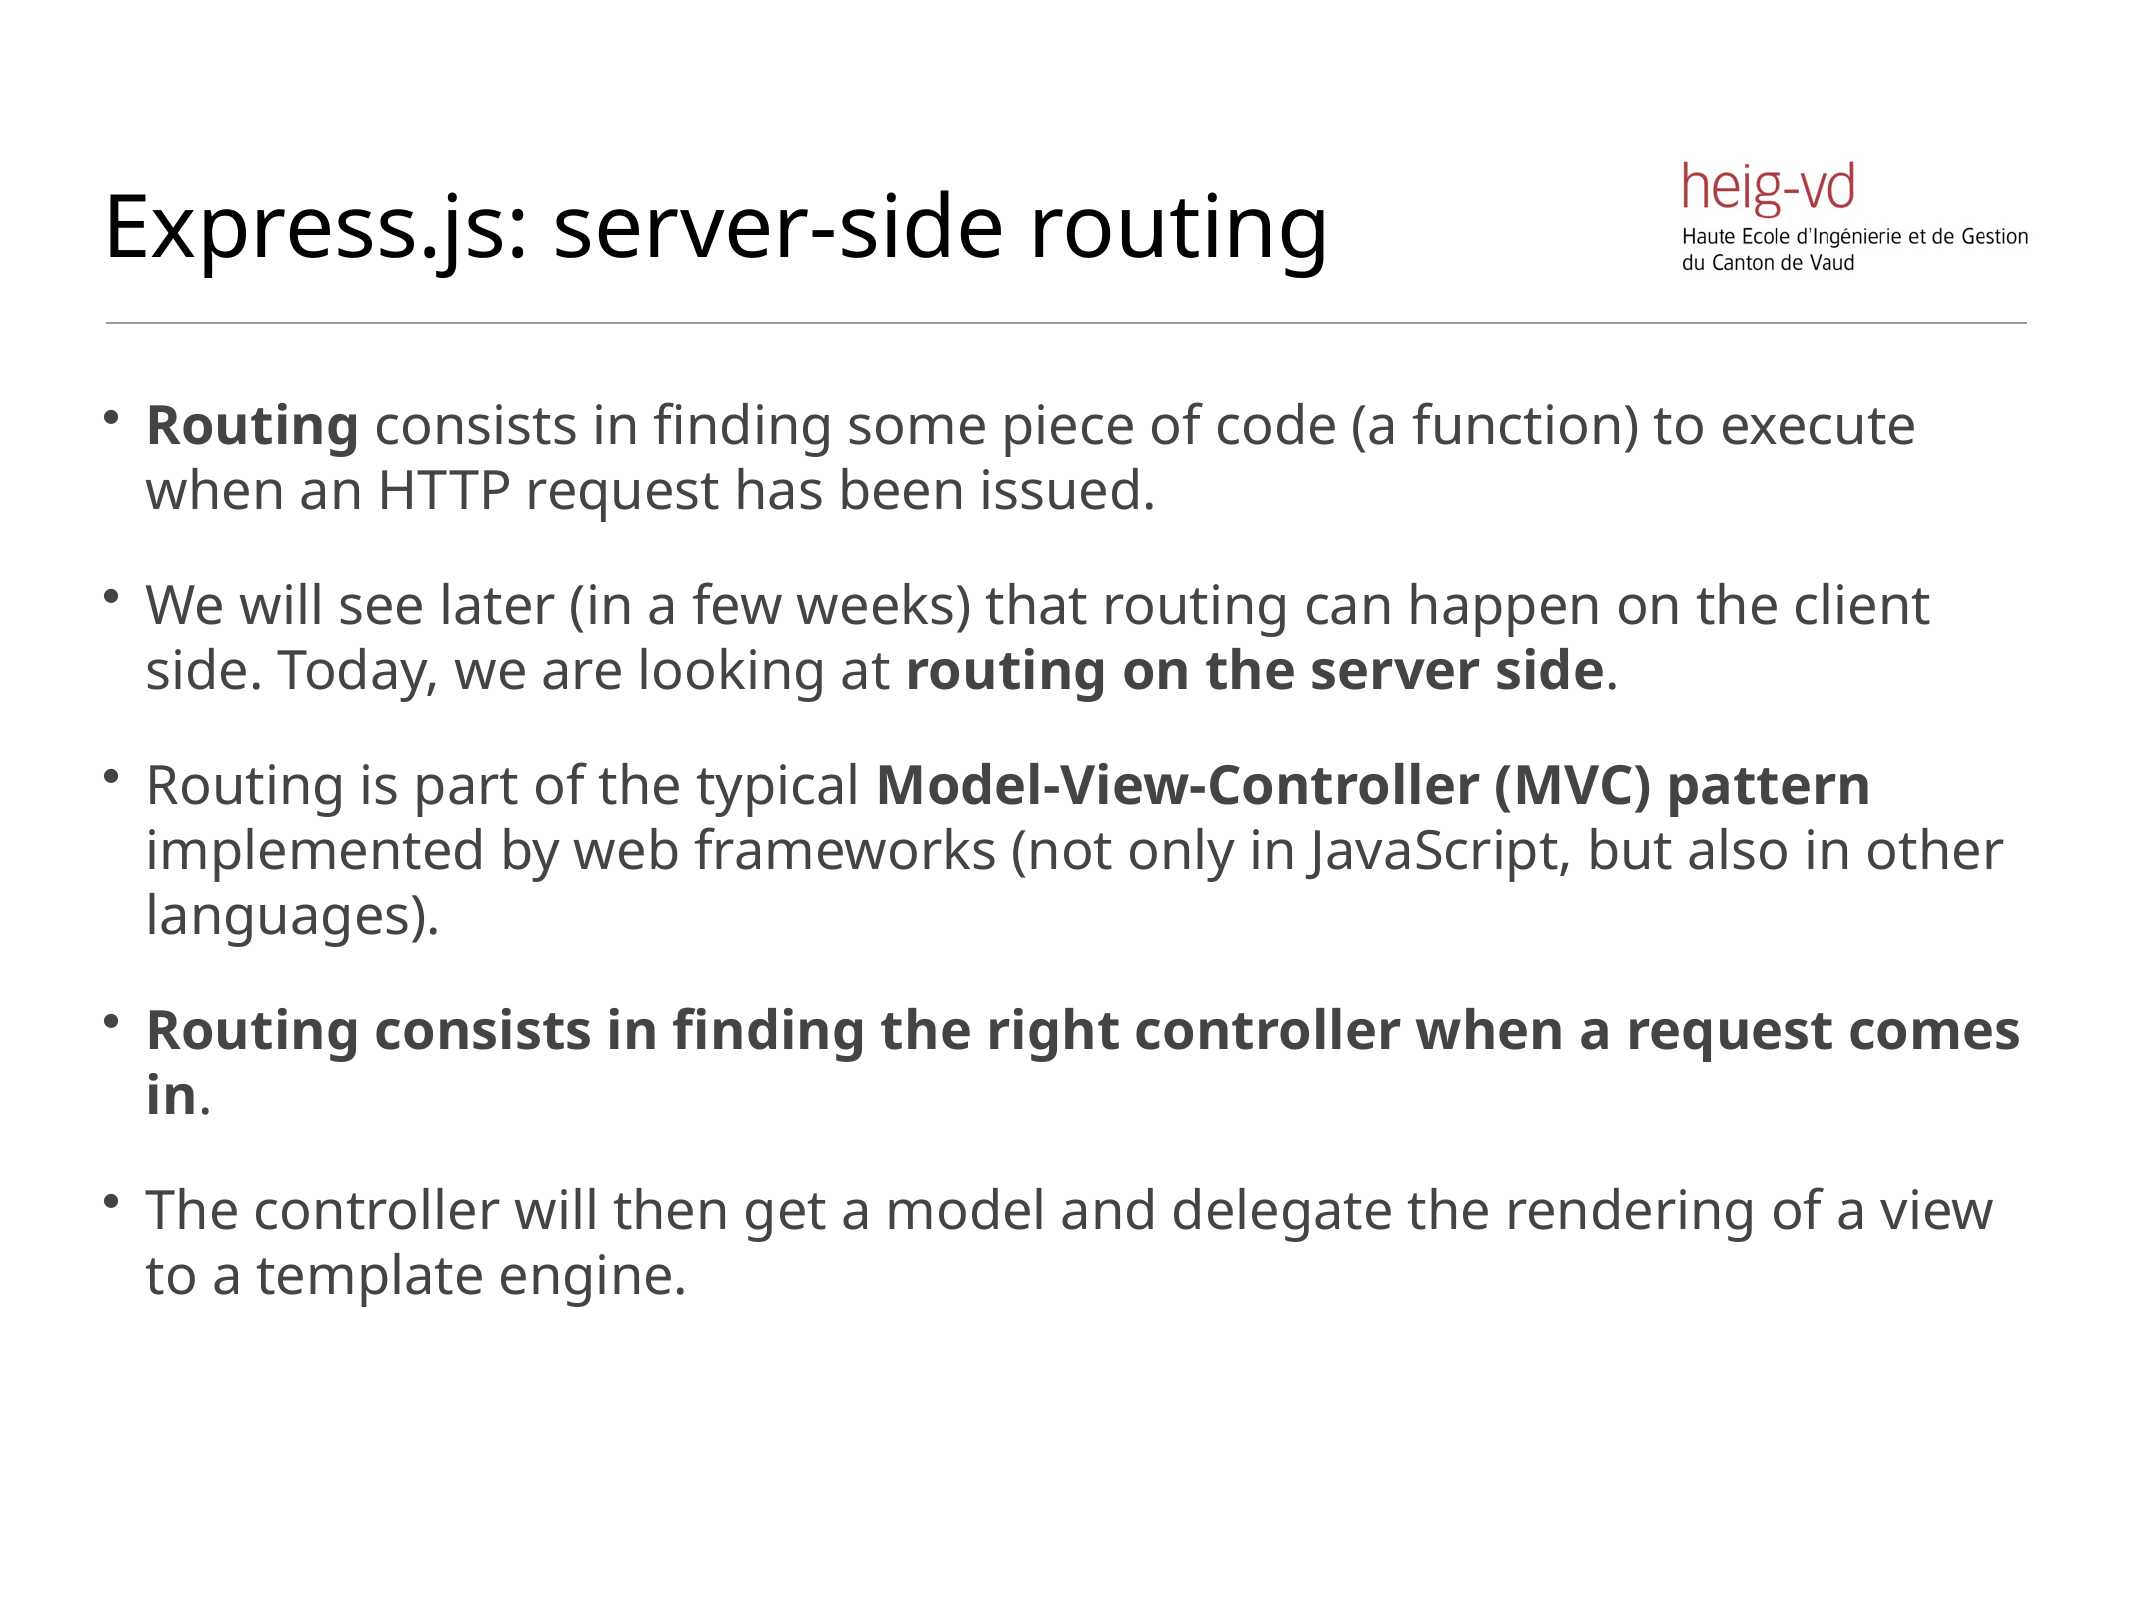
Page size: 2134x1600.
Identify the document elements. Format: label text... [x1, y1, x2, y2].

title Express.js: server-side routing [93, 54, 2040, 284]
list Routing consists in finding some piece of code (a function) to execute when an HTTP request has been issued. We will see later (in a few weeks) that routing can happen on the client side. Today, we are looking at routing on the server side. Routing is part of the typical Model-View-Controller (MVC) pattern implemented by web frameworks (not only in JavaScript, but also in other languages). Routing consists in finding the right controller when a request comes in. The controller will then get a model and delegate the rendering of a view to a template engine. [93, 382, 2040, 1460]
